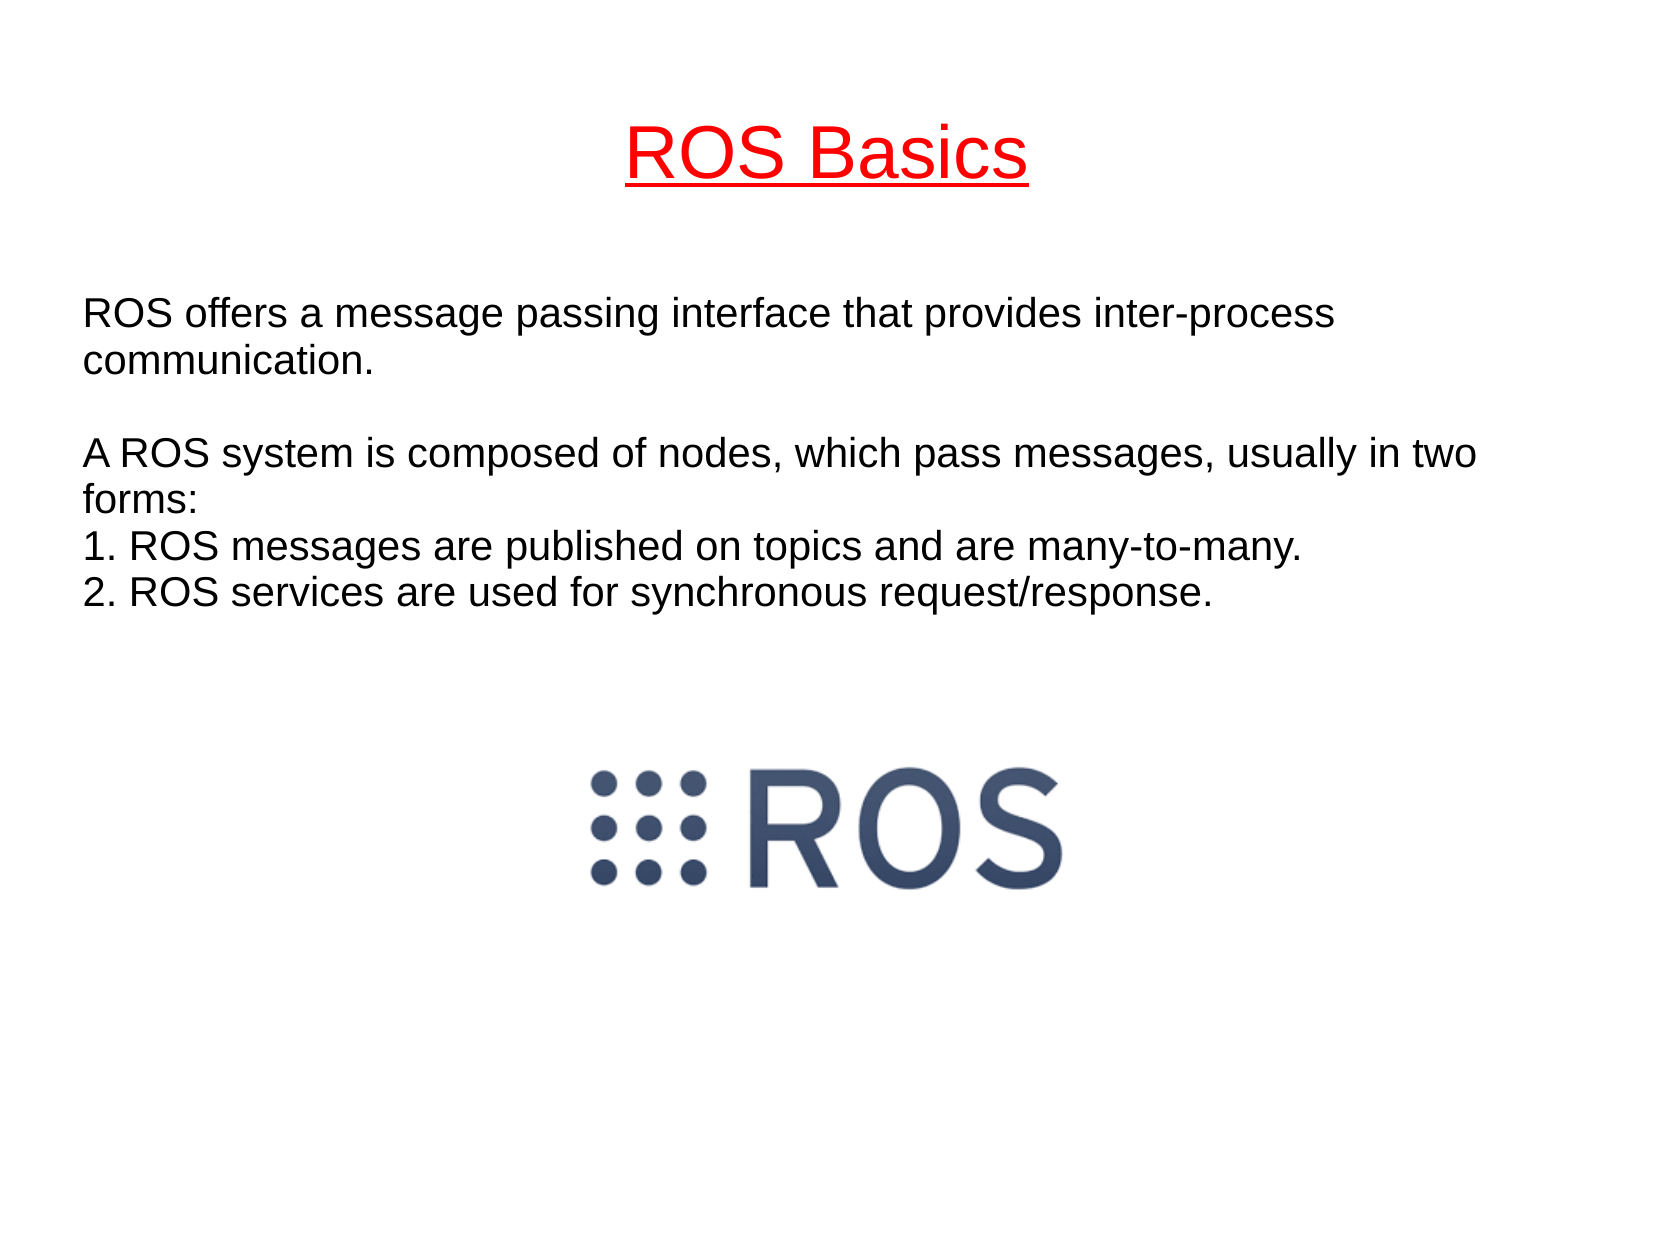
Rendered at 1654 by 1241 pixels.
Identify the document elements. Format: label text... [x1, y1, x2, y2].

subtitle ROS offers a message passing interface that provides inter-process communication. A ROS system is composed of nodes, which pass messages, usually in two forms: 1. ROS messages are published on topics and are many-to-many. 2. ROS services are used for synchronous request/response. [82, 290, 1583, 1010]
title ROS Basics [82, 49, 1571, 257]
picture [586, 700, 1067, 957]
